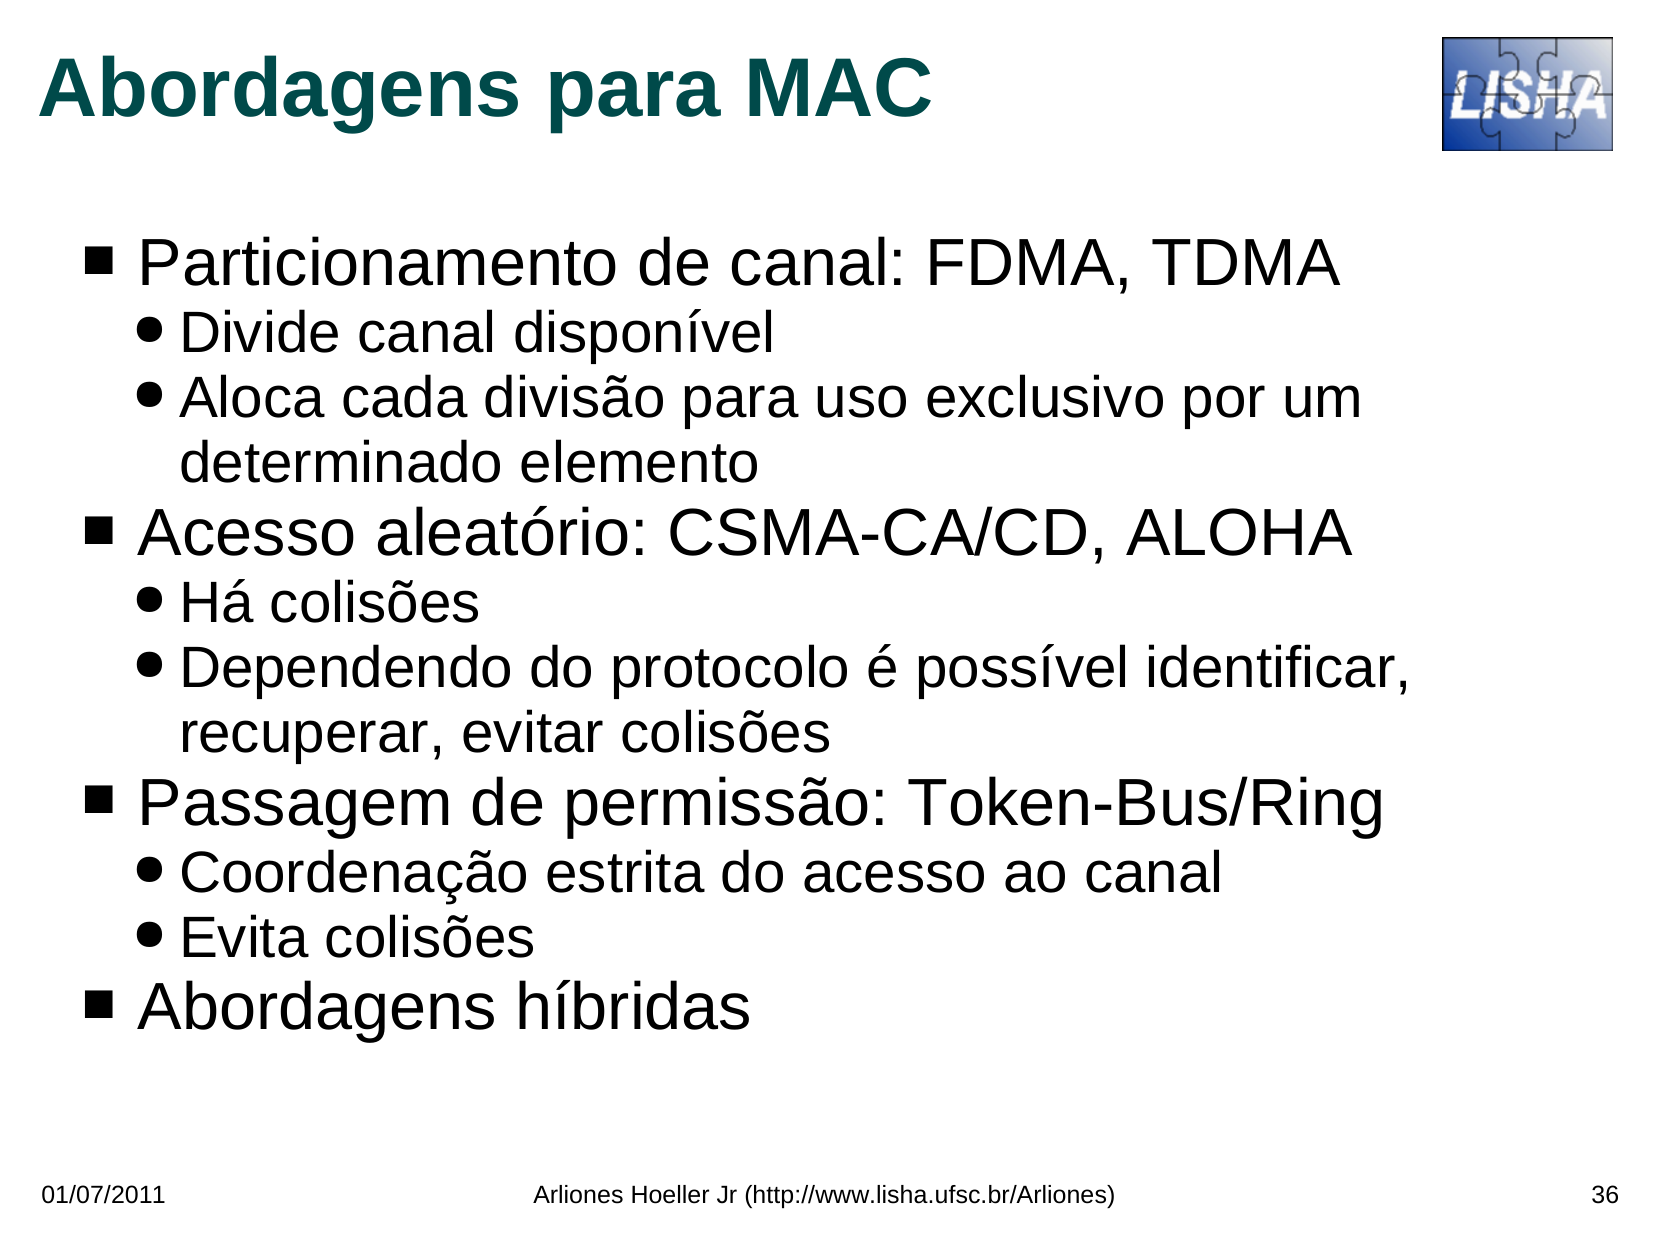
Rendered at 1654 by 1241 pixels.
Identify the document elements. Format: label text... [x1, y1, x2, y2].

list Particionamento de canal: FDMA, TDMA Divide canal disponível Aloca cada divisão para uso exclusivo por um determinado elemento Acesso aleatório: CSMA-CA/CD, ALOHA Há colisões Dependendo do protocolo é possível identificar, recuperar, evitar colisões Passagem de permissão: Token-Bus/Ring Coordenação estrita do acesso ao canal Evita colisões Abordagens híbridas [37, 225, 1613, 1163]
title Abordagens para MAC [37, 37, 1426, 151]
picture [1442, 37, 1613, 151]
